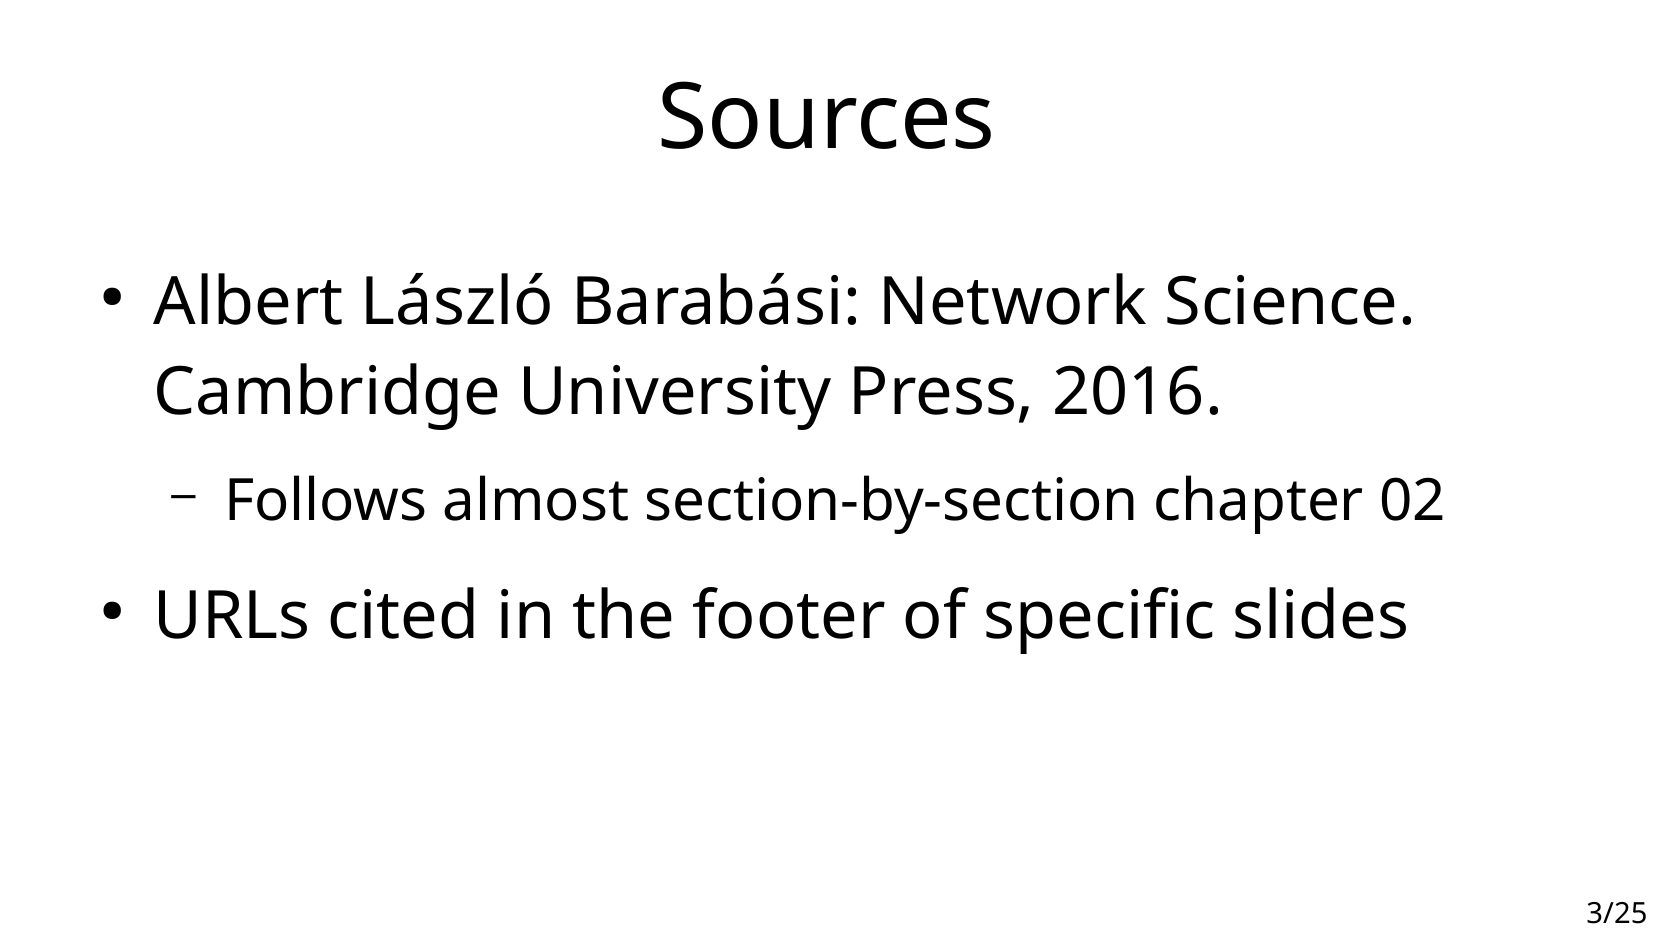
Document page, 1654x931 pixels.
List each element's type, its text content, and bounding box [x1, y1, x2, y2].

list Albert László Barabási: Network Science. Cambridge University Press, 2016. Follows almost section-by-section chapter 02 URLs cited in the footer of specific slides [82, 253, 1571, 793]
title Sources [82, 1, 1571, 226]
